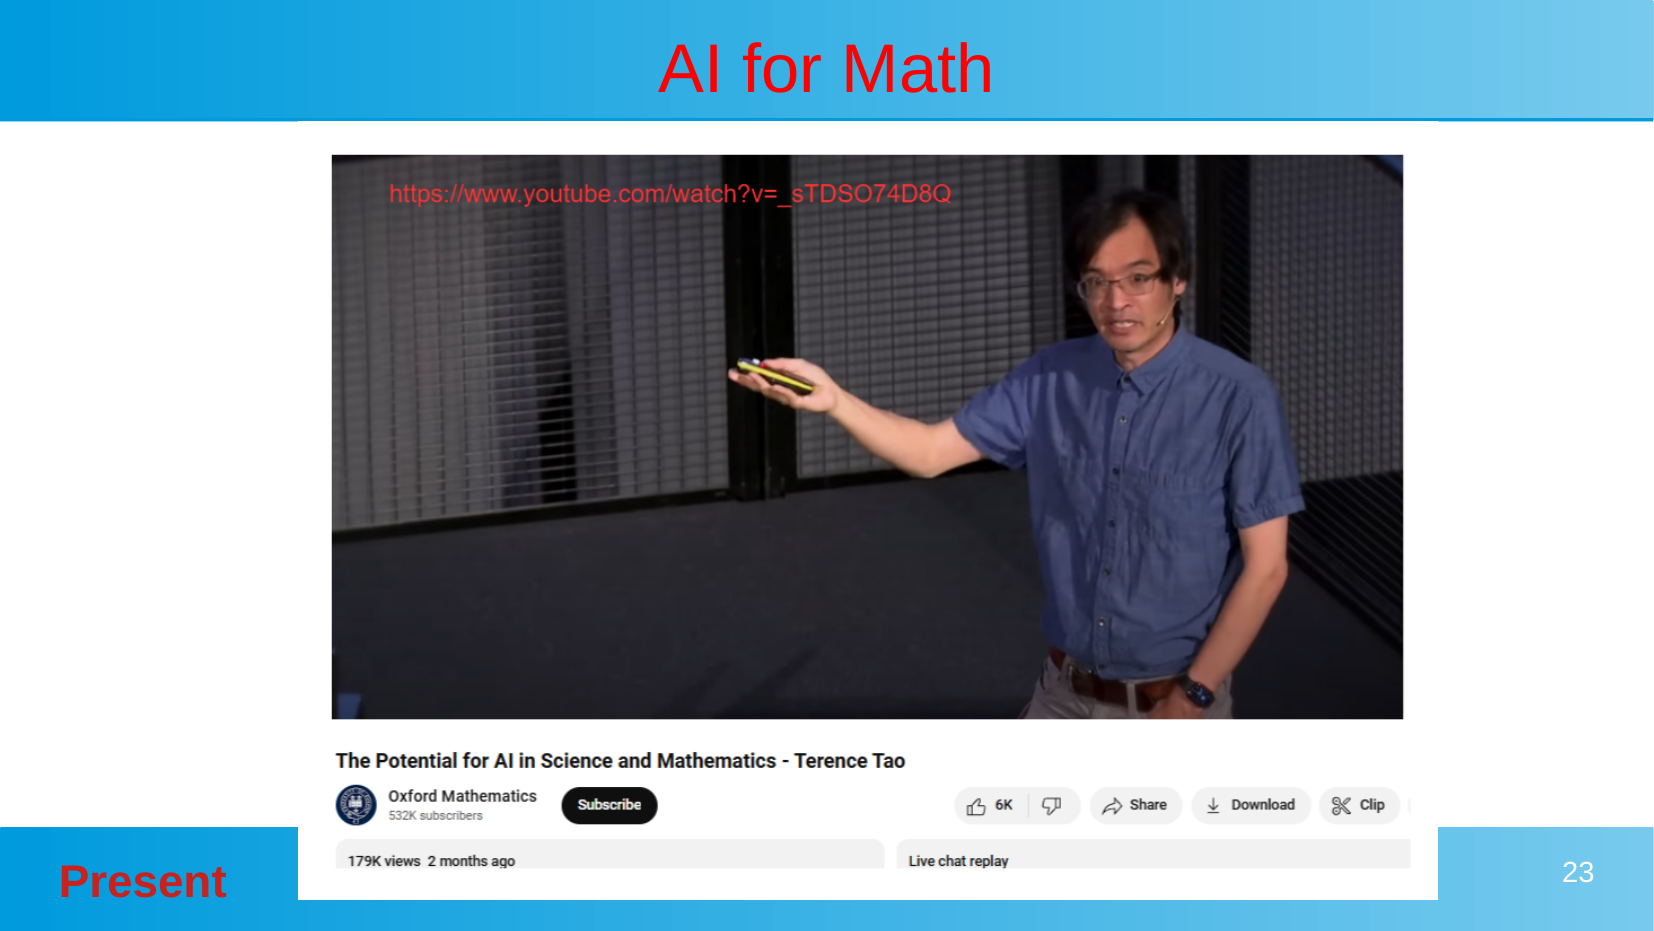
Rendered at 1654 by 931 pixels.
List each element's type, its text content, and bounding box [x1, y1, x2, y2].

picture [298, 122, 1438, 901]
title AI for Math [59, 29, 1595, 108]
